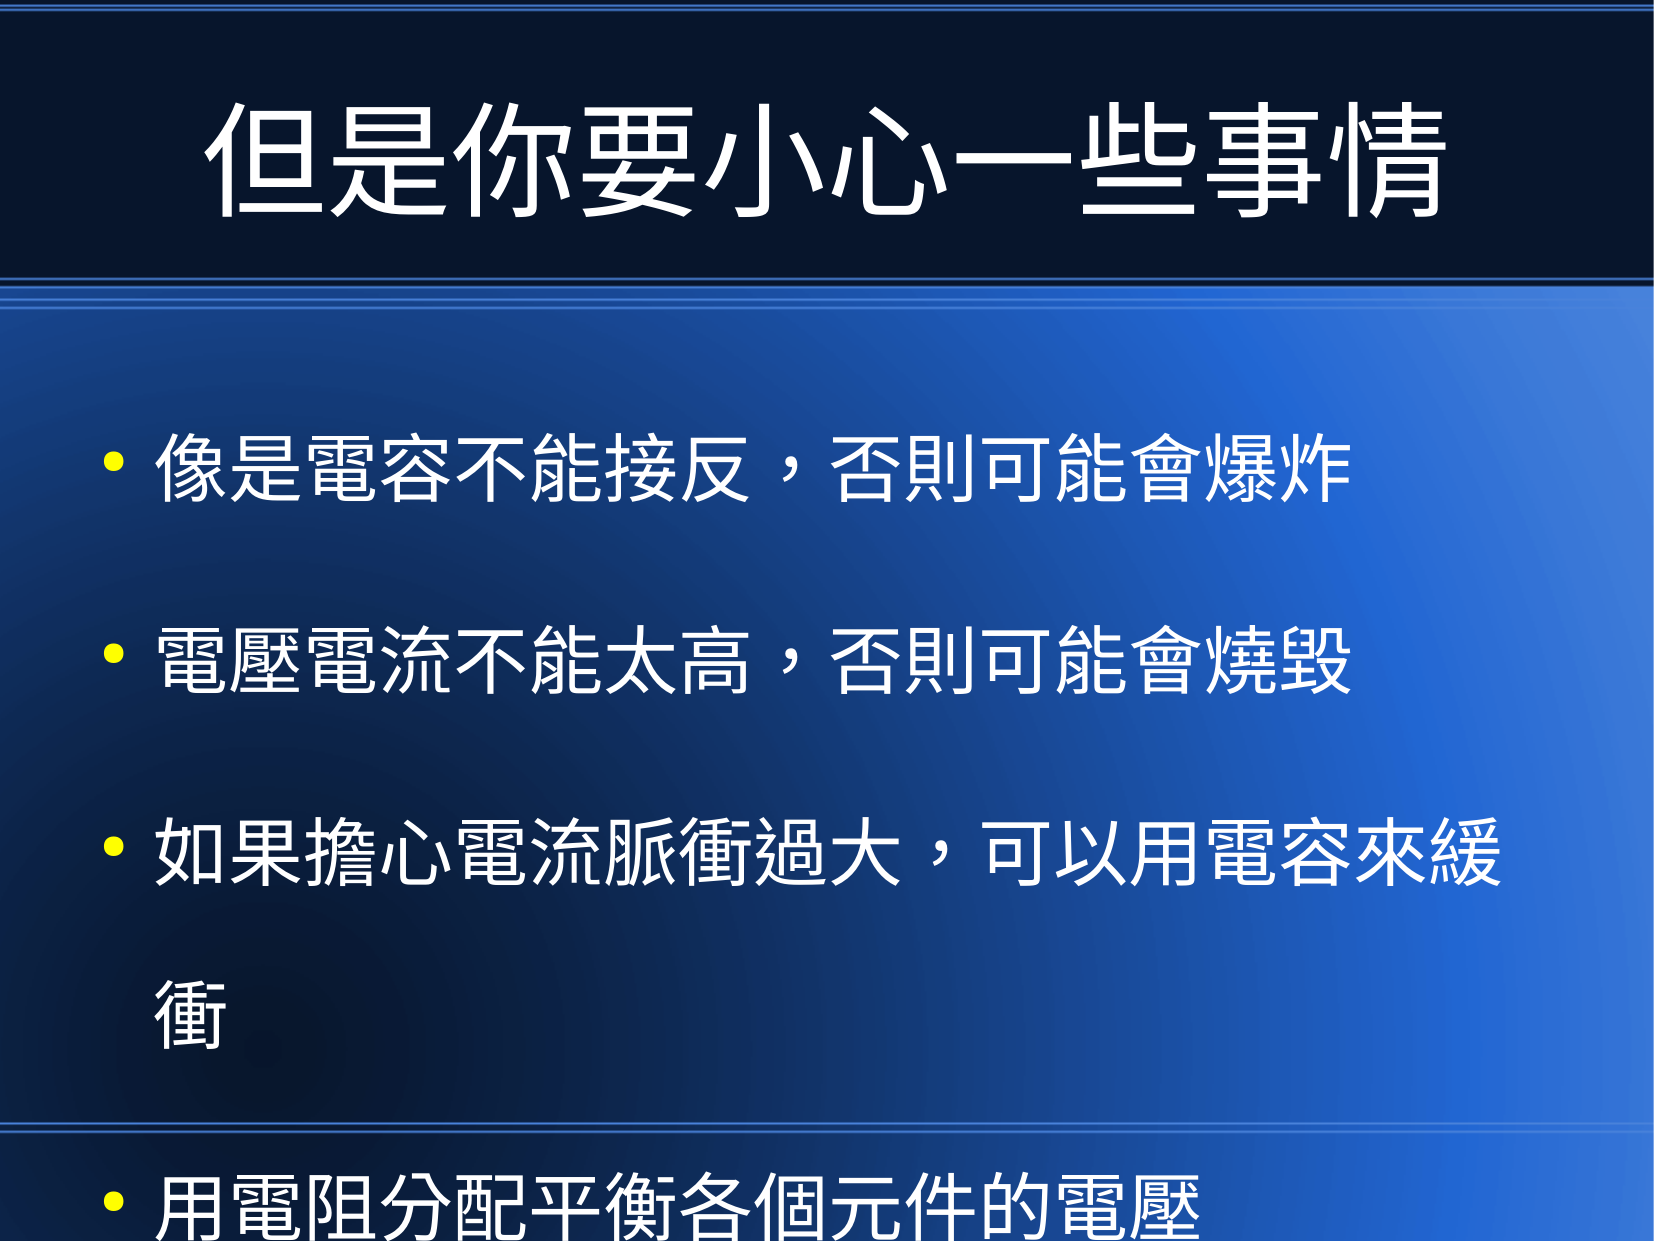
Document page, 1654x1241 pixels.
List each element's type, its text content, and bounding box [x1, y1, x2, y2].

picture [0, 0, 1654, 1241]
list 像是電容不能接反，否則可能會爆炸 電壓電流不能太高，否則可能會燒毀 如果擔心電流脈衝過大，可以用電容來緩衝 用電阻分配平衡各個元件的電壓 [82, 355, 1571, 1241]
title 但是你要小心一些事情 [82, 49, 1571, 257]
